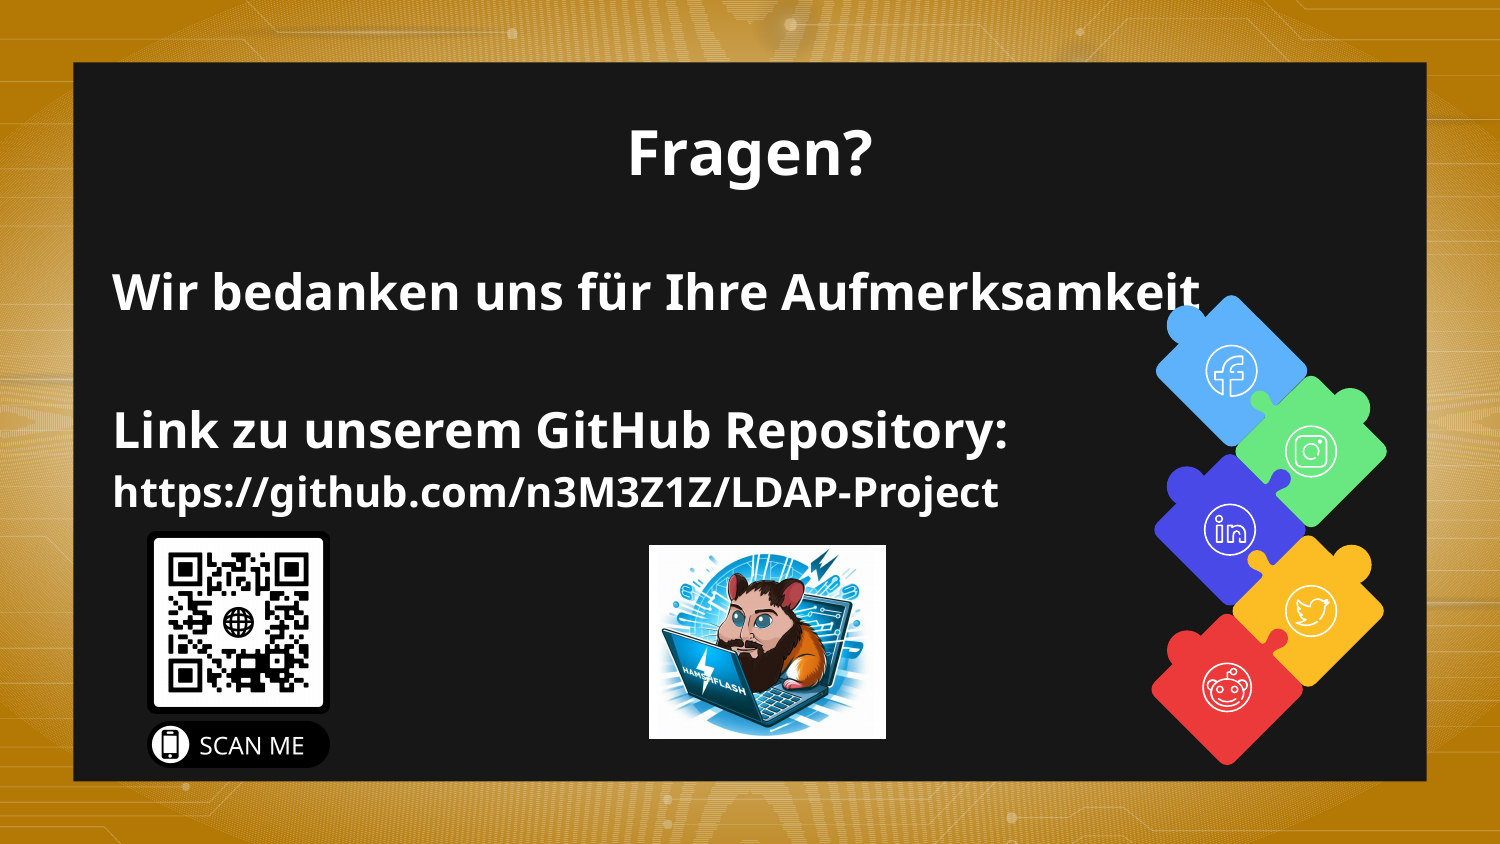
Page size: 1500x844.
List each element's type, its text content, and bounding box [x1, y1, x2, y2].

picture [649, 545, 886, 739]
text_box [1151, 295, 1387, 766]
picture [147, 531, 330, 768]
list Wir bedanken uns für Ihre Aufmerksamkeit Link zu unserem GitHub Repository: https://github.com/n3M3Z1Z/LDAP-Project [78, 236, 1241, 289]
title Fragen? [118, 98, 1382, 192]
